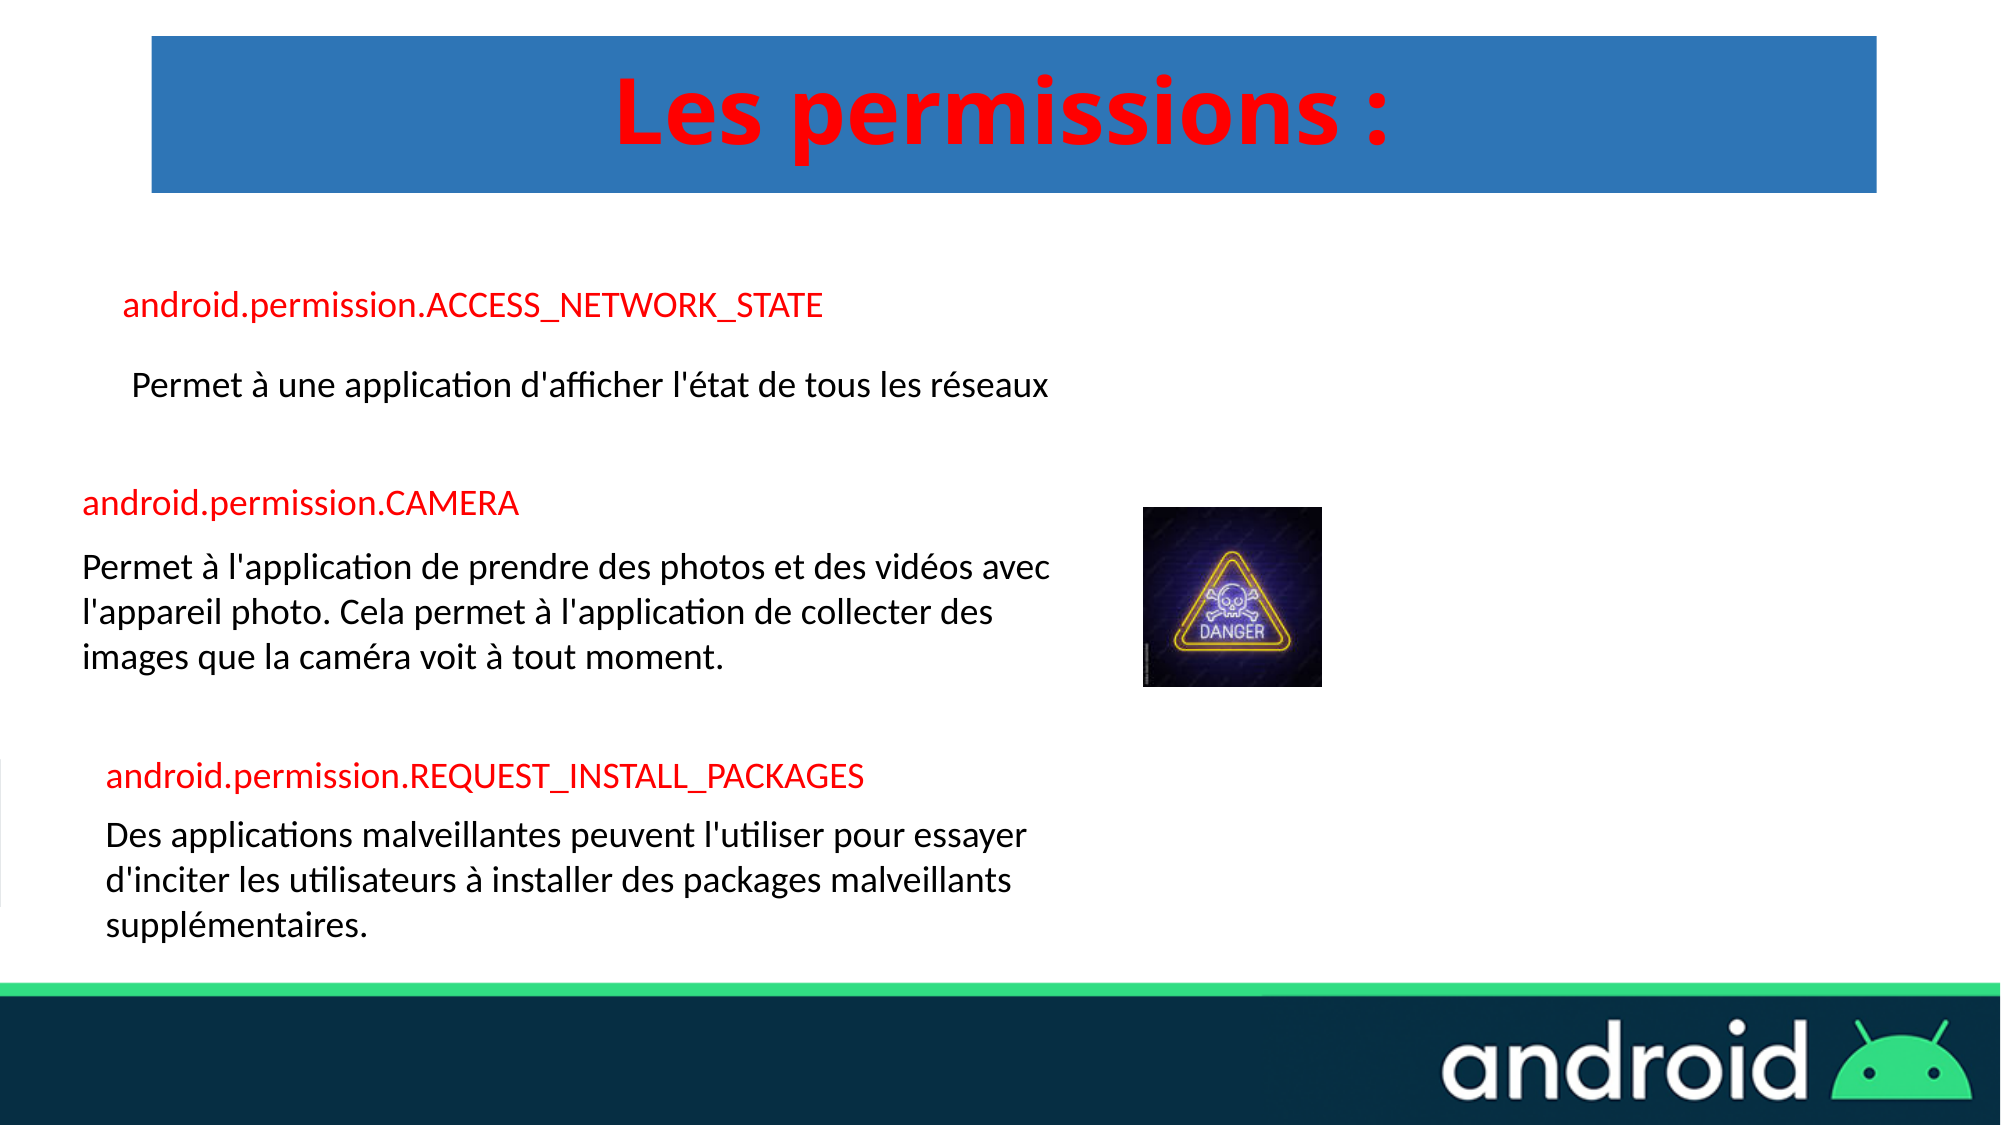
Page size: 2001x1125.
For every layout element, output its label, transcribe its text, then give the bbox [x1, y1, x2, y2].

text_box android.permission.REQUEST_INSTALL_PACKAGES [90, 743, 1118, 802]
text_box android.permission.CAMERA [67, 470, 1094, 532]
title Les permissions : [151, 36, 1877, 193]
text_box Des applications malveillantes peuvent l'utiliser pour essayer d'inciter les utilisateurs à installer des packages malveillants supplémentaires. [90, 802, 1118, 954]
text_box Permet à l'application de prendre des photos et des vidéos avec l'appareil photo. Cela permet à l'application de collecter des images que la caméra voit à tout moment. [67, 534, 1094, 687]
text_box Permet à une application d'afficher l'état de tous les réseaux [116, 307, 1144, 414]
picture [1143, 507, 1322, 687]
text_box android.permission.ACCESS_NETWORK_STATE [107, 273, 1134, 334]
